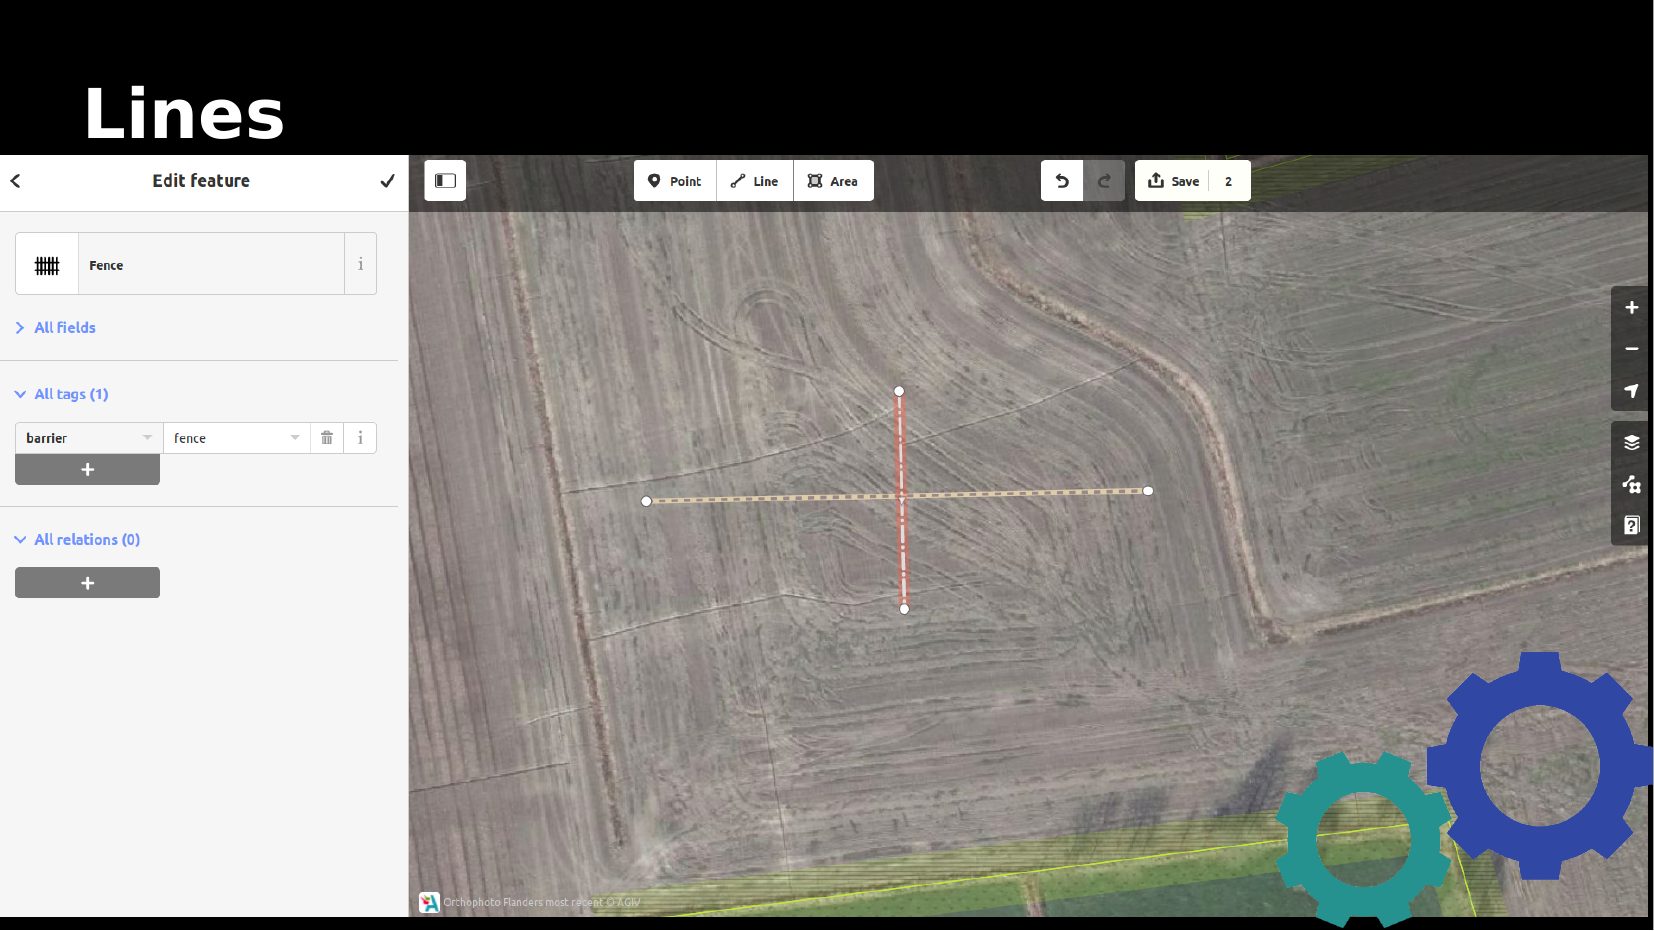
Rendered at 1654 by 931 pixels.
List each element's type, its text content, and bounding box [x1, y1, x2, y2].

title Lines [82, 37, 1571, 155]
picture [0, 155, 1653, 928]
